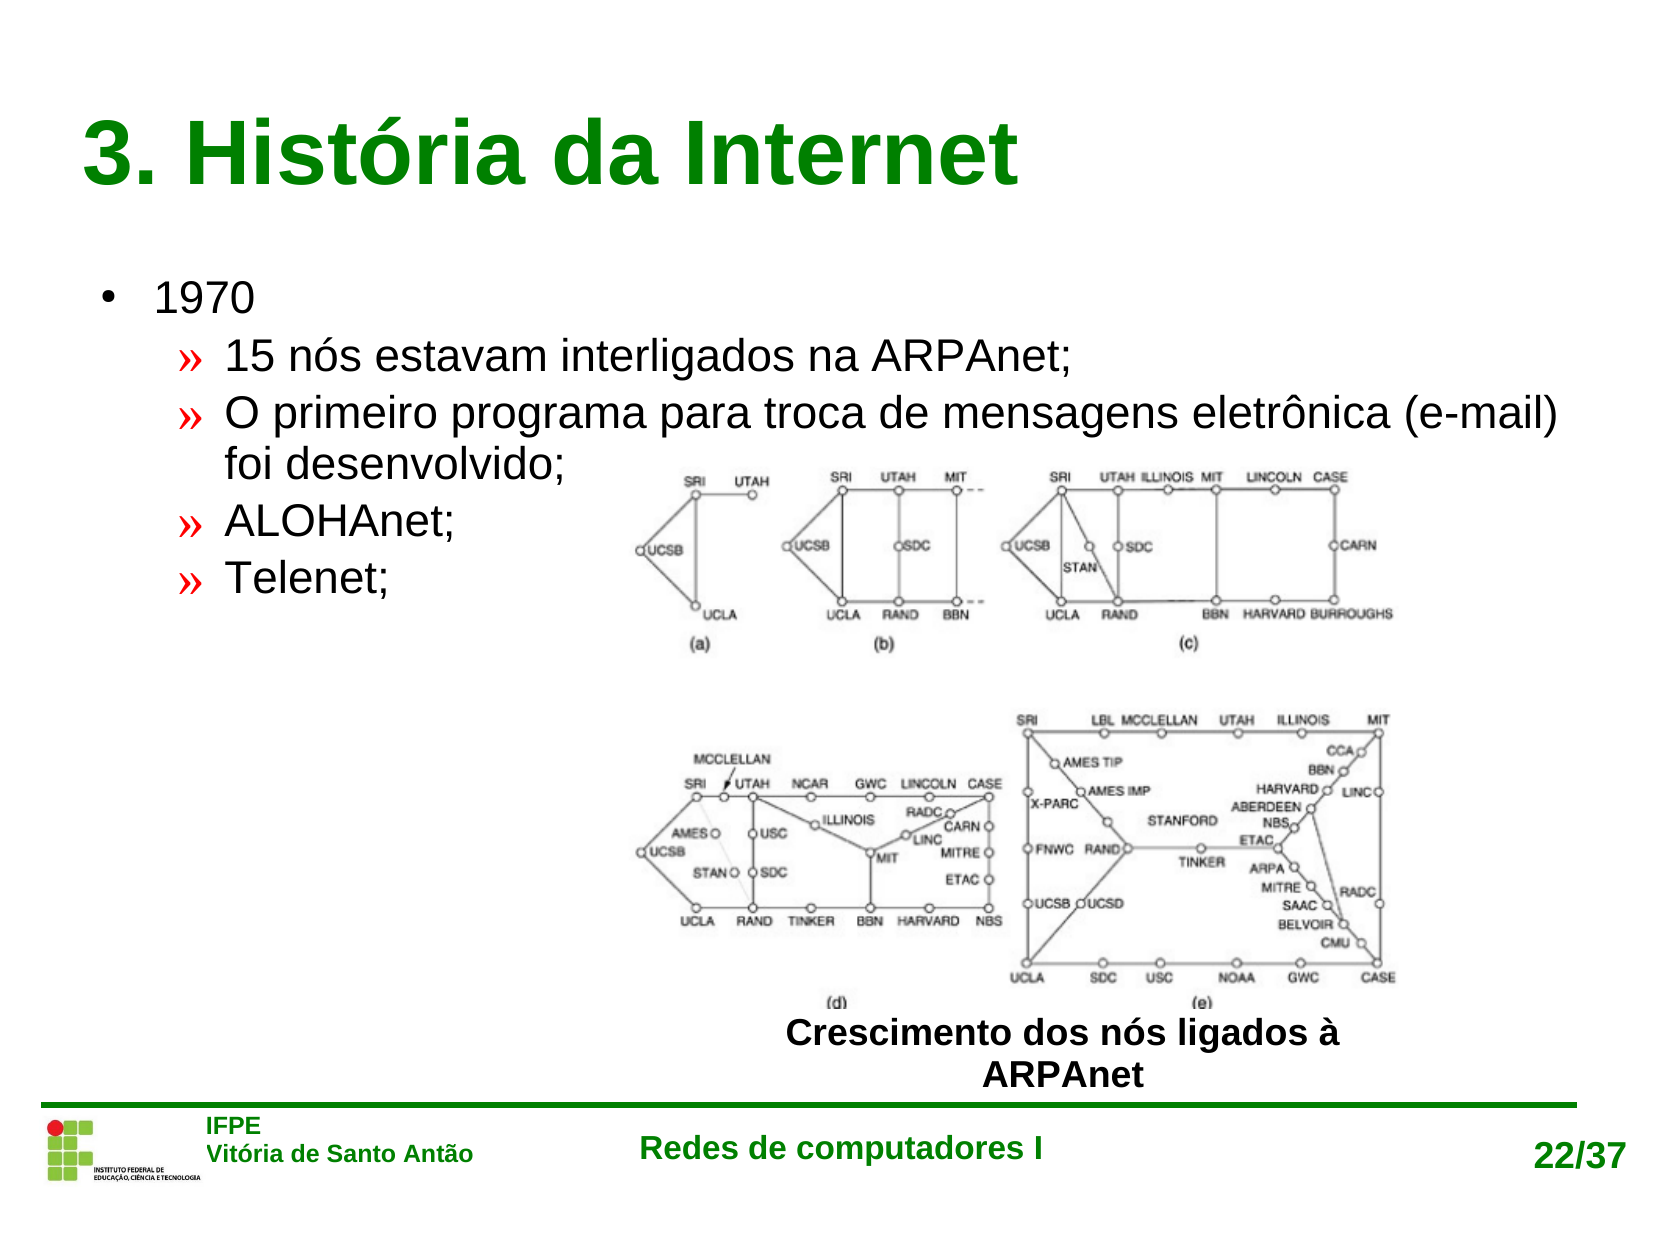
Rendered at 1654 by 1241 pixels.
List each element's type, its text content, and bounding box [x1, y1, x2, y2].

title 3. História da Internet [82, 49, 1571, 257]
picture [620, 442, 1422, 1009]
picture [39, 1111, 207, 1191]
list 1970 15 nós estavam interligados na ARPAnet; O primeiro programa para troca de mensagens eletrônica (e-mail) foi desenvolvido; ALOHAnet; Telenet; [82, 272, 1571, 1091]
text_box Crescimento dos nós ligados à ARPAnet [708, 1003, 1418, 1103]
